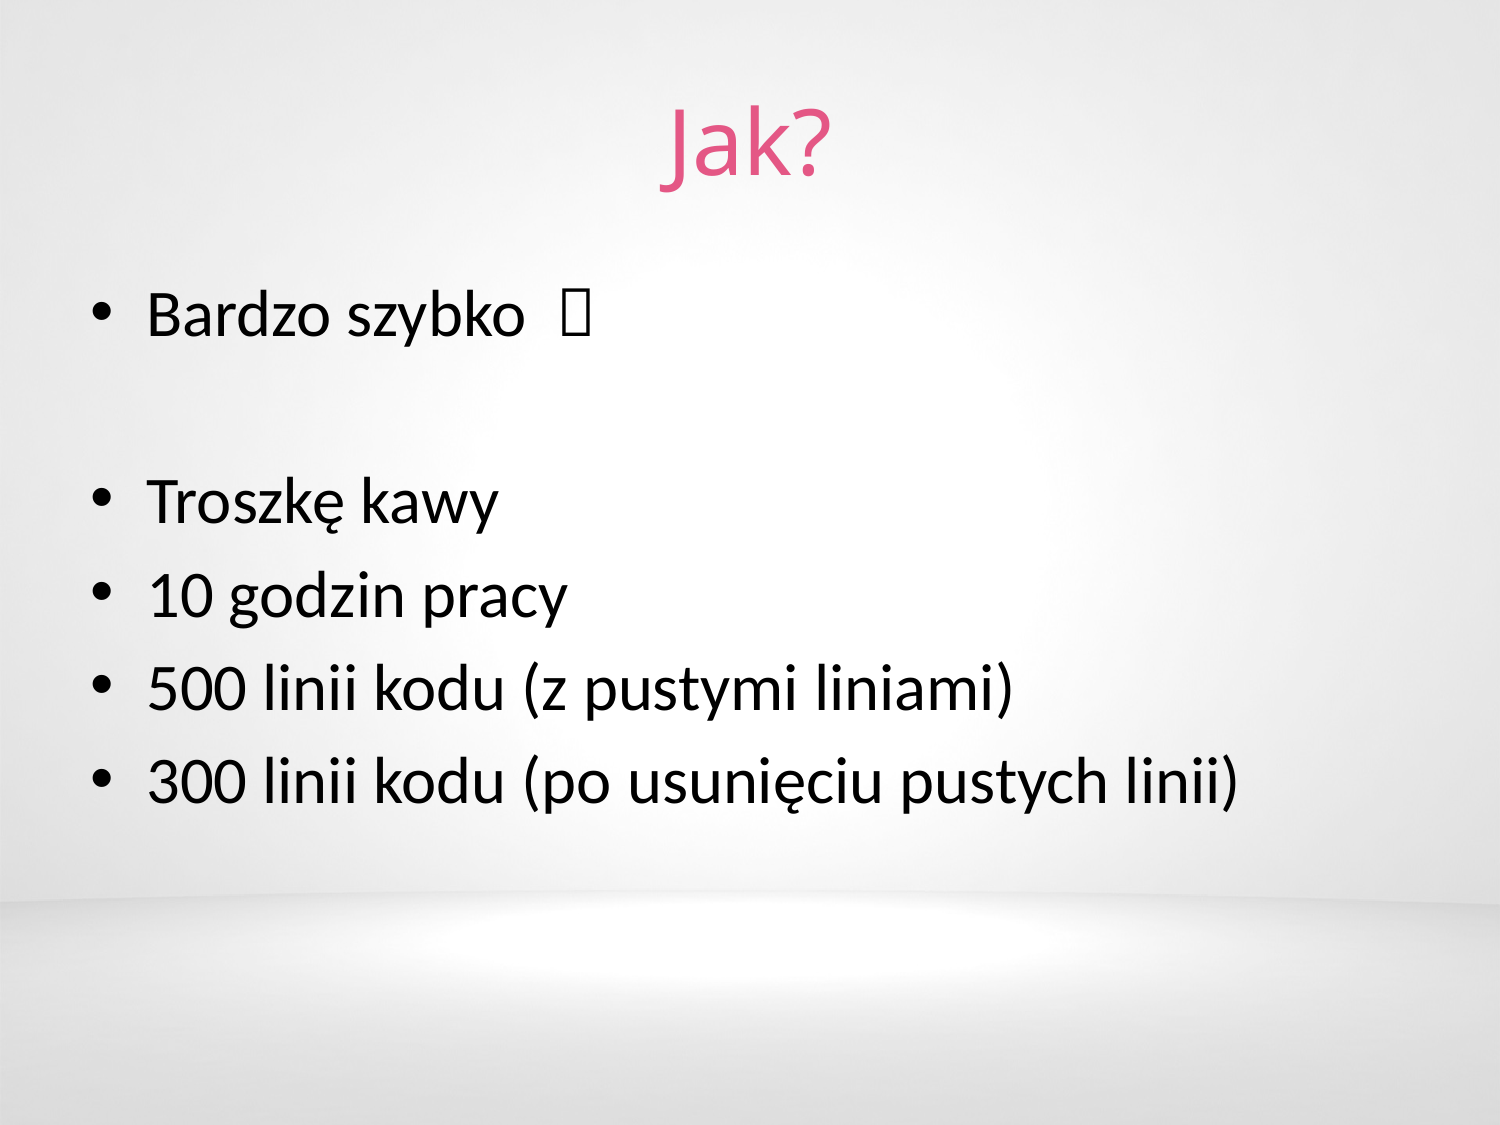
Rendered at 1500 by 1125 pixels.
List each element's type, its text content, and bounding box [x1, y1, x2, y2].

list Bardzo szybko  Troszkę kawy 10 godzin pracy 500 linii kodu (z pustymi liniami) 300 linii kodu (po usunięciu pustych linii) [75, 262, 1436, 1106]
title Jak? [75, 45, 1425, 233]
picture [0, 0, 1500, 1125]
